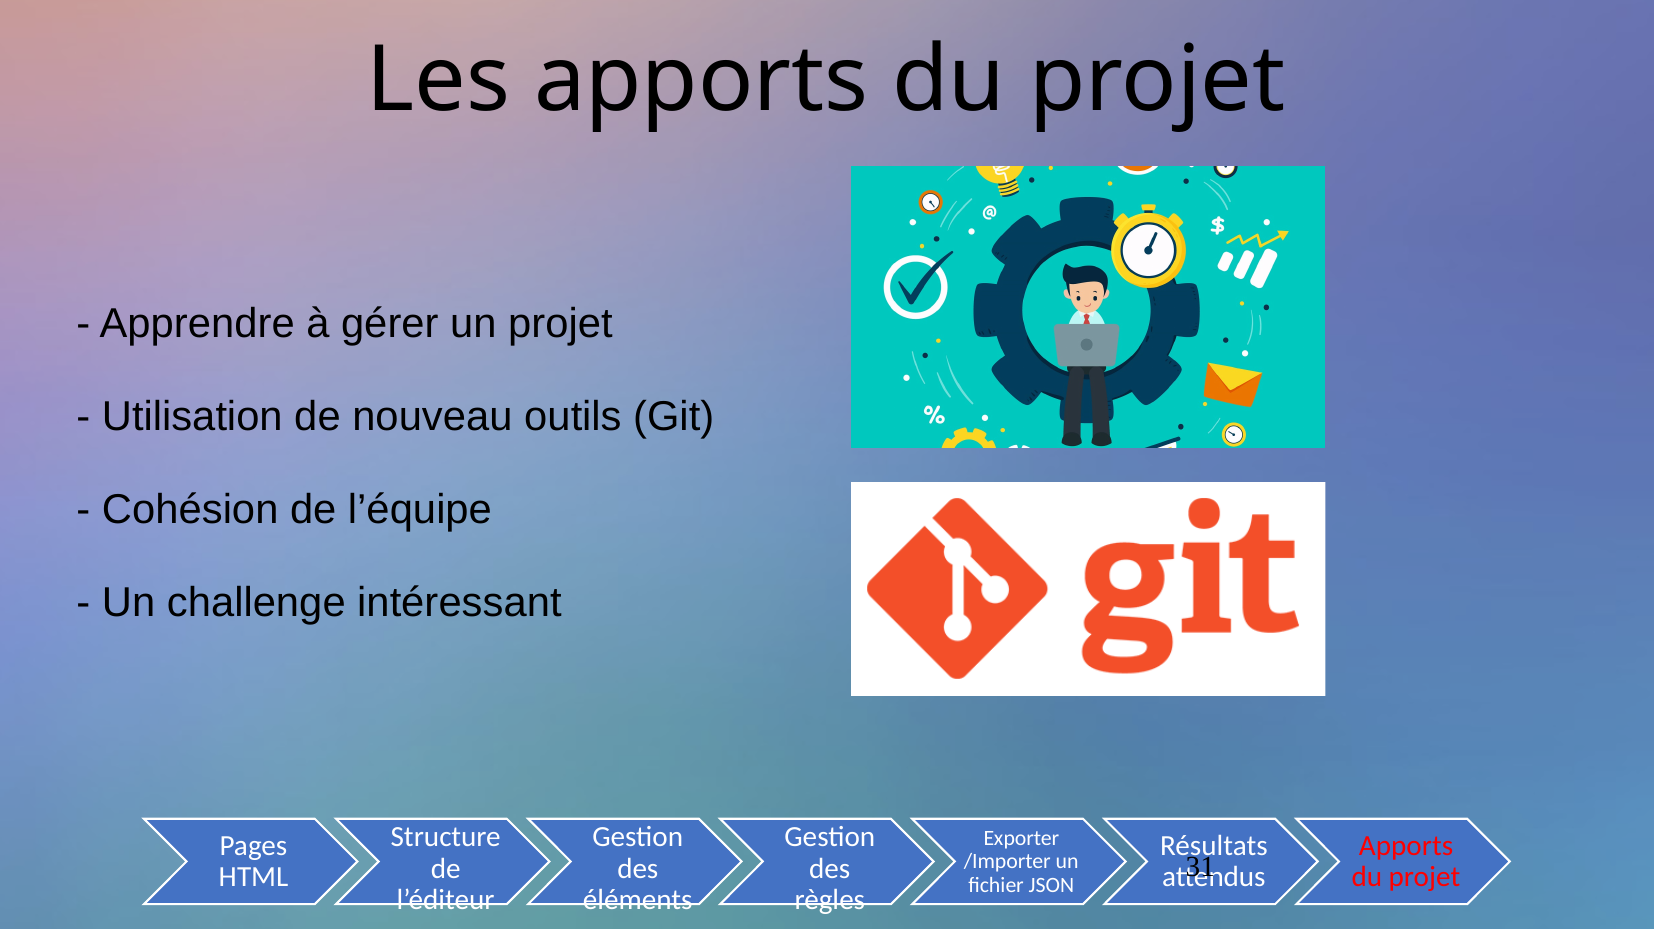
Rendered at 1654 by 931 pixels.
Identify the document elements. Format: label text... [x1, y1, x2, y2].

text_box Structure de l’éditeur [335, 818, 550, 905]
text_box Gestion des règles [720, 818, 934, 905]
text_box Pages HTML [143, 818, 358, 905]
text_box Apports du projet [1296, 818, 1496, 847]
text_box [1185, 847, 1571, 912]
text_box Gestion des éléments [528, 818, 742, 905]
text_box Résultats attendus [1104, 818, 1304, 905]
text_box - Apprendre à gérer un projet - Utilisation de nouveau outils (Git) - Cohésion de l’équipe - Un challenge intéressant [61, 292, 735, 637]
text_box Exporter /Importer un fichier JSON [912, 818, 1126, 905]
title Les apports du projet [82, 18, 1571, 125]
picture [0, 0, 1654, 929]
